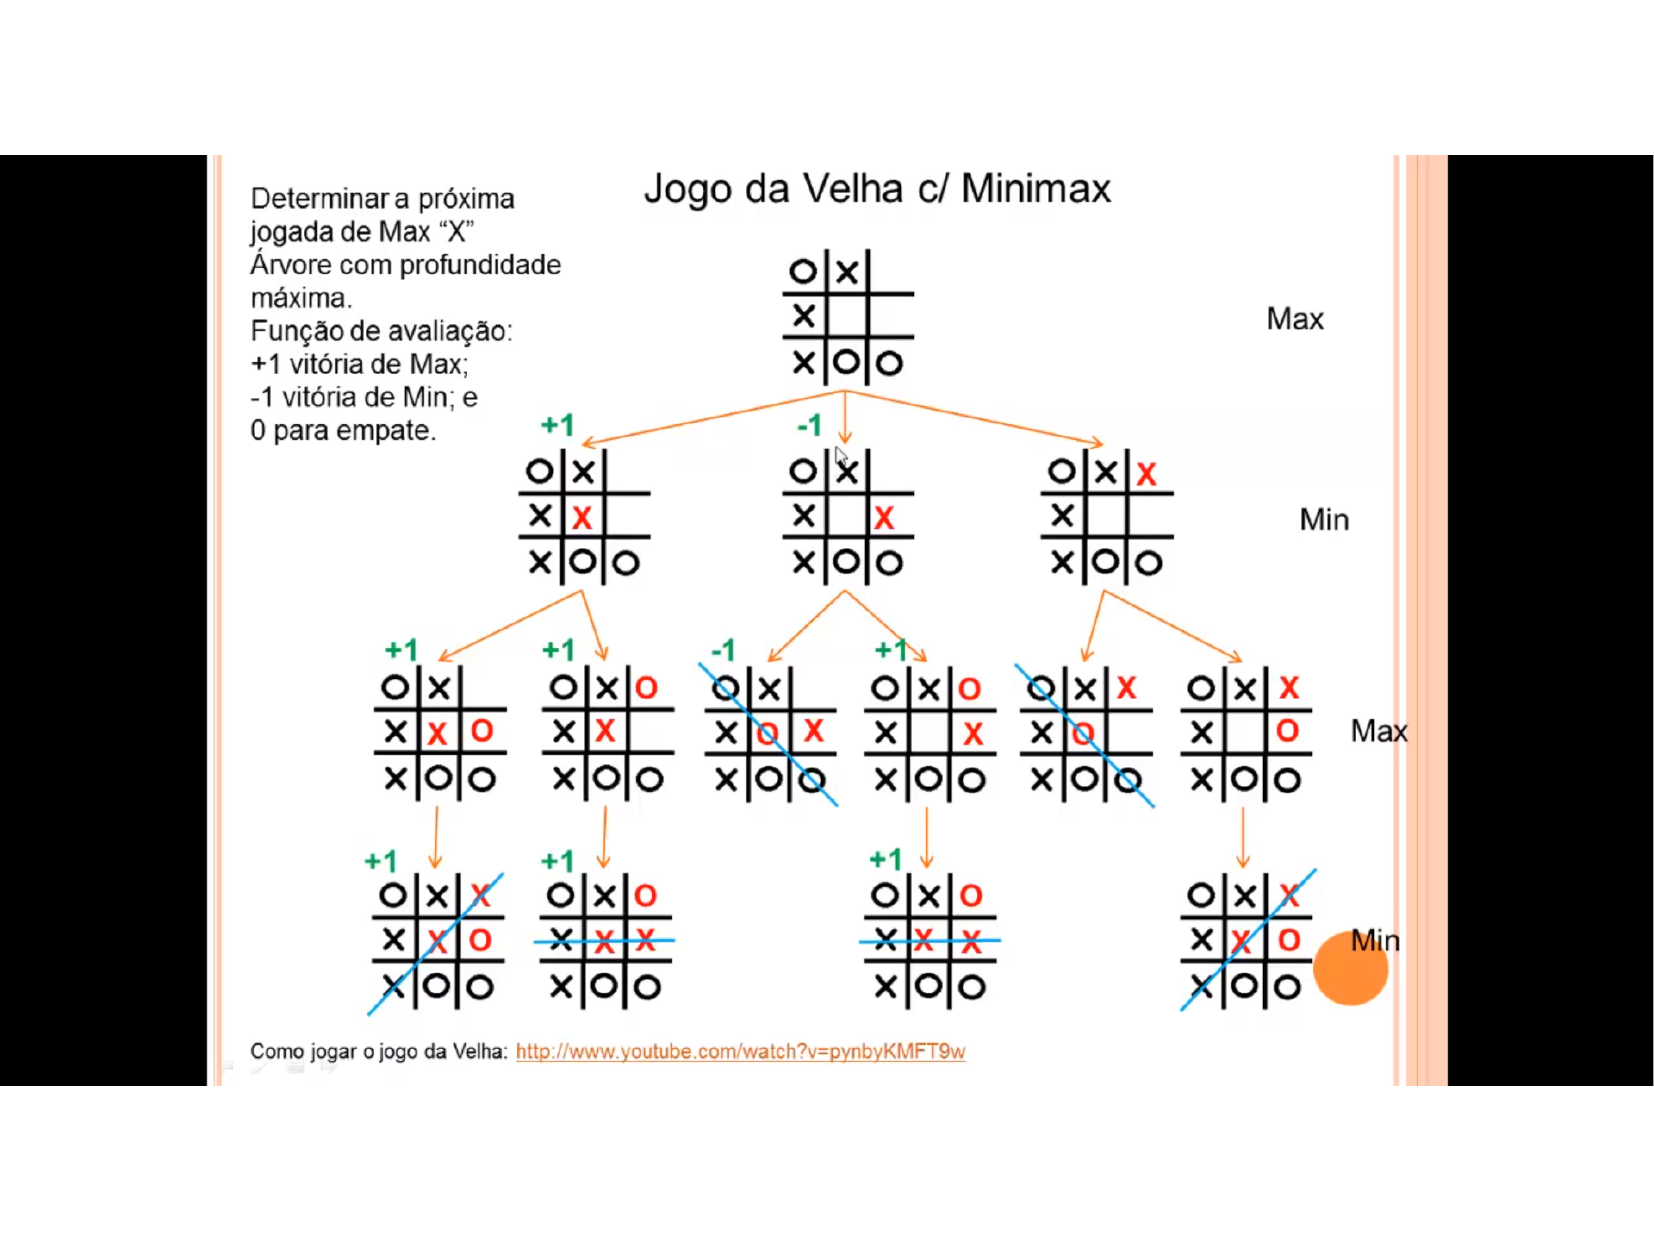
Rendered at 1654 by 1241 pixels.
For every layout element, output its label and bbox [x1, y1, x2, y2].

picture [0, 155, 1654, 1086]
